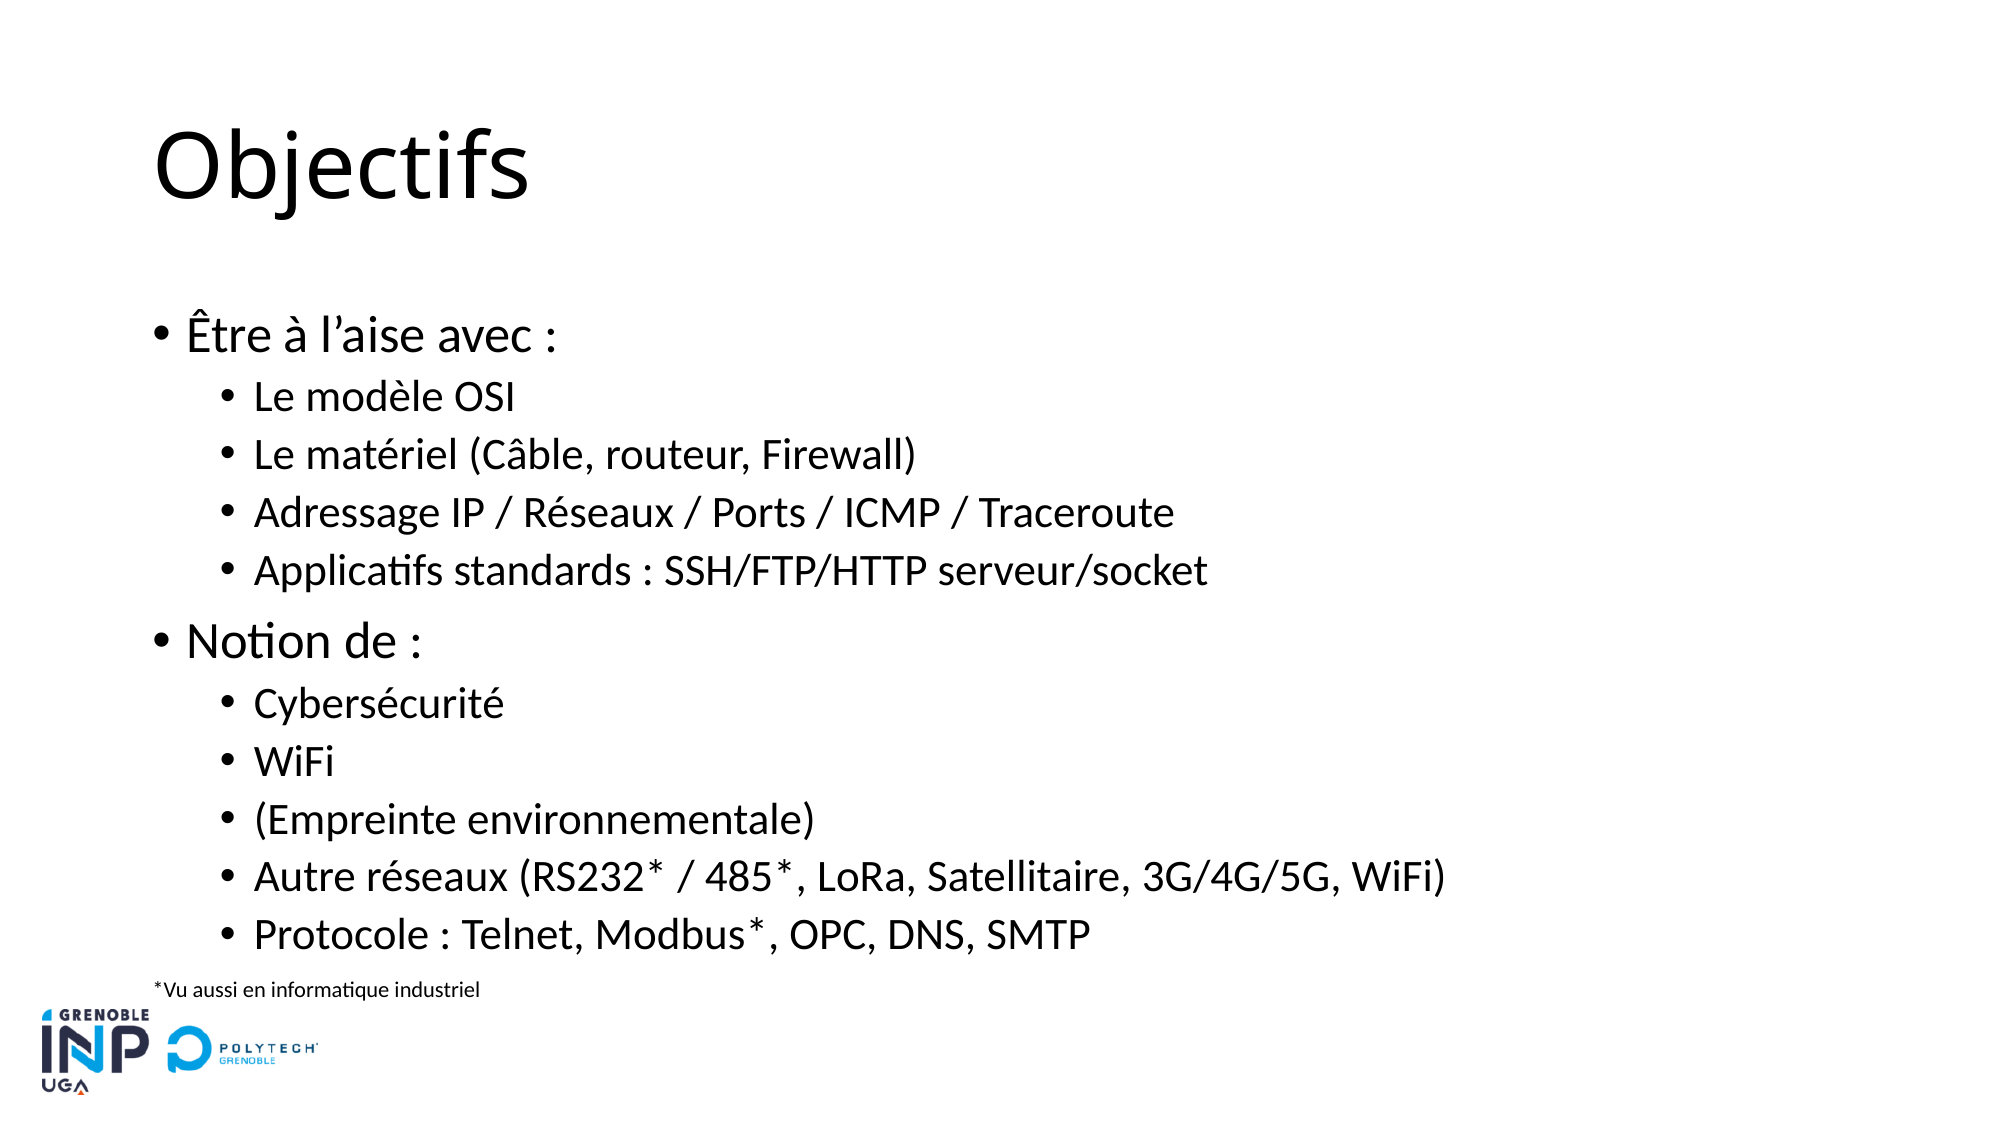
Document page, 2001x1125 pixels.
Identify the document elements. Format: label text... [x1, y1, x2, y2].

title Objectifs [137, 59, 1863, 278]
picture [42, 1009, 318, 1095]
list Être à l’aise avec : Le modèle OSI Le matériel (Câble, routeur, Firewall) Adressage IP / Réseaux / Ports / ICMP / Traceroute Applicatifs standards : SSH/FTP/HTTP serveur/socket Notion de : Cybersécurité WiFi (Empreinte environnementale) Autre réseaux (RS232* / 485*, LoRa, Satellitaire, 3G/4G/5G, WiFi) Protocole : Telnet, Modbus*, OPC, DNS, SMTP *Vu aussi en informatique industriel [137, 299, 1863, 1014]
